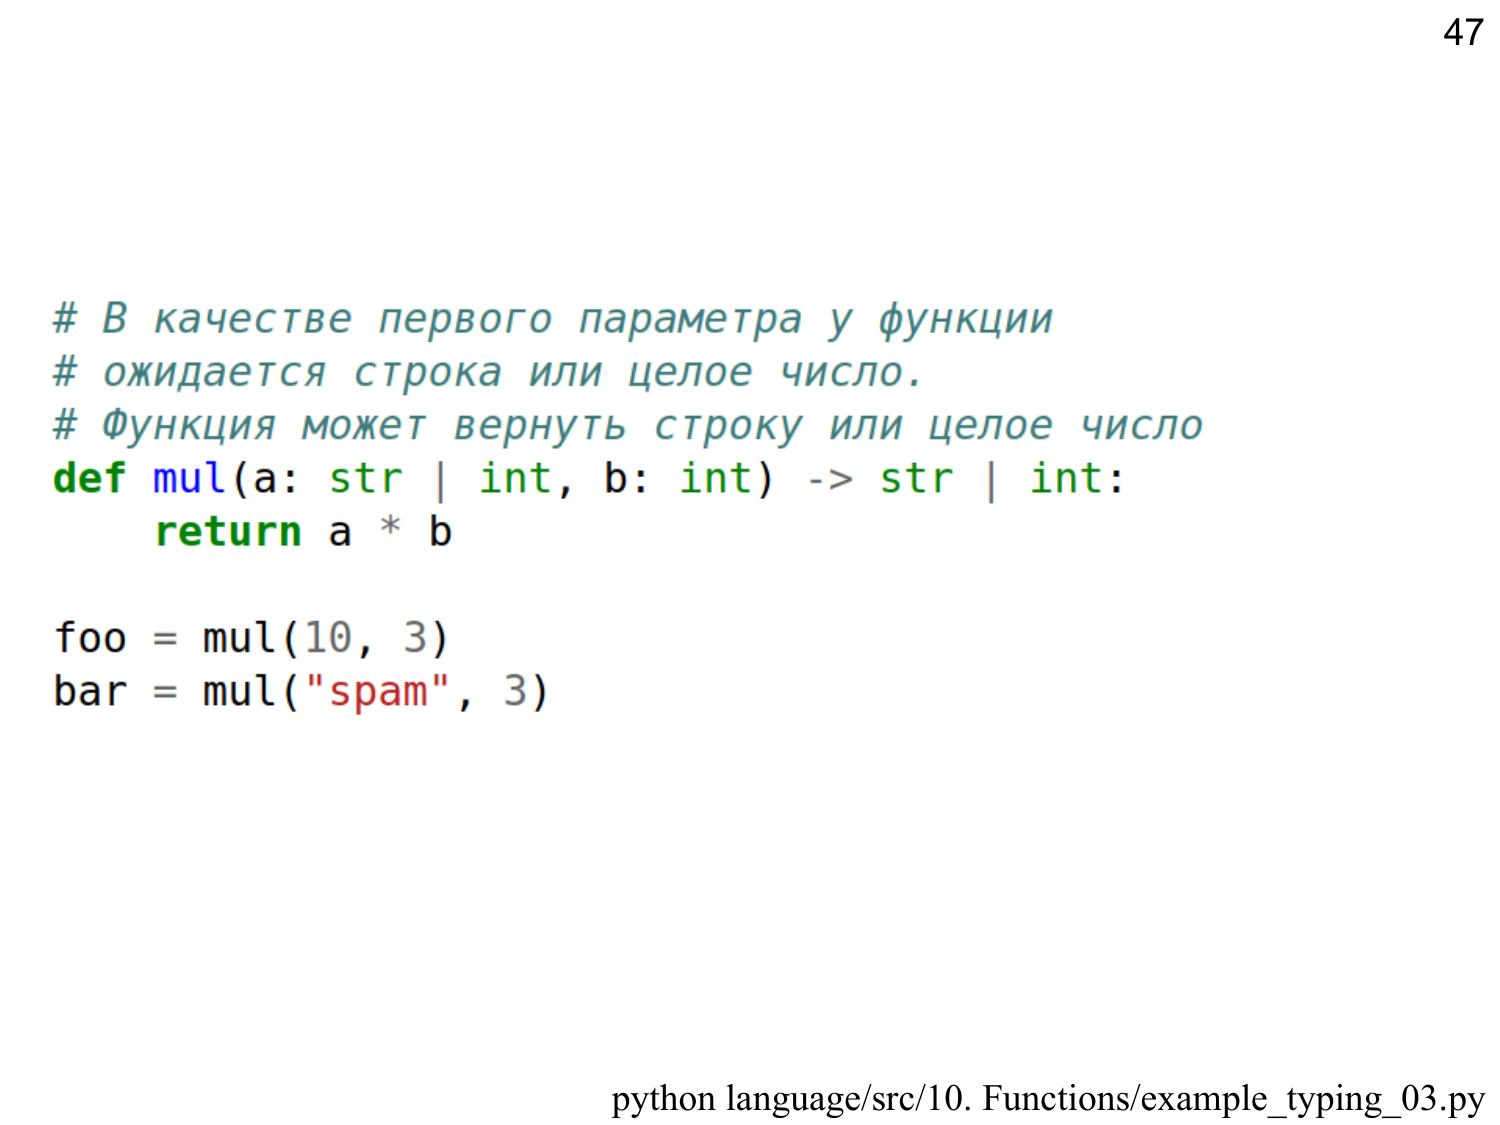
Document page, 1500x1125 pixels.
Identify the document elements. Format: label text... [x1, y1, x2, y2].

text_box python language/src/10. Functions/example_typing_03.py [611, 1065, 1500, 1125]
picture [39, 286, 1214, 726]
